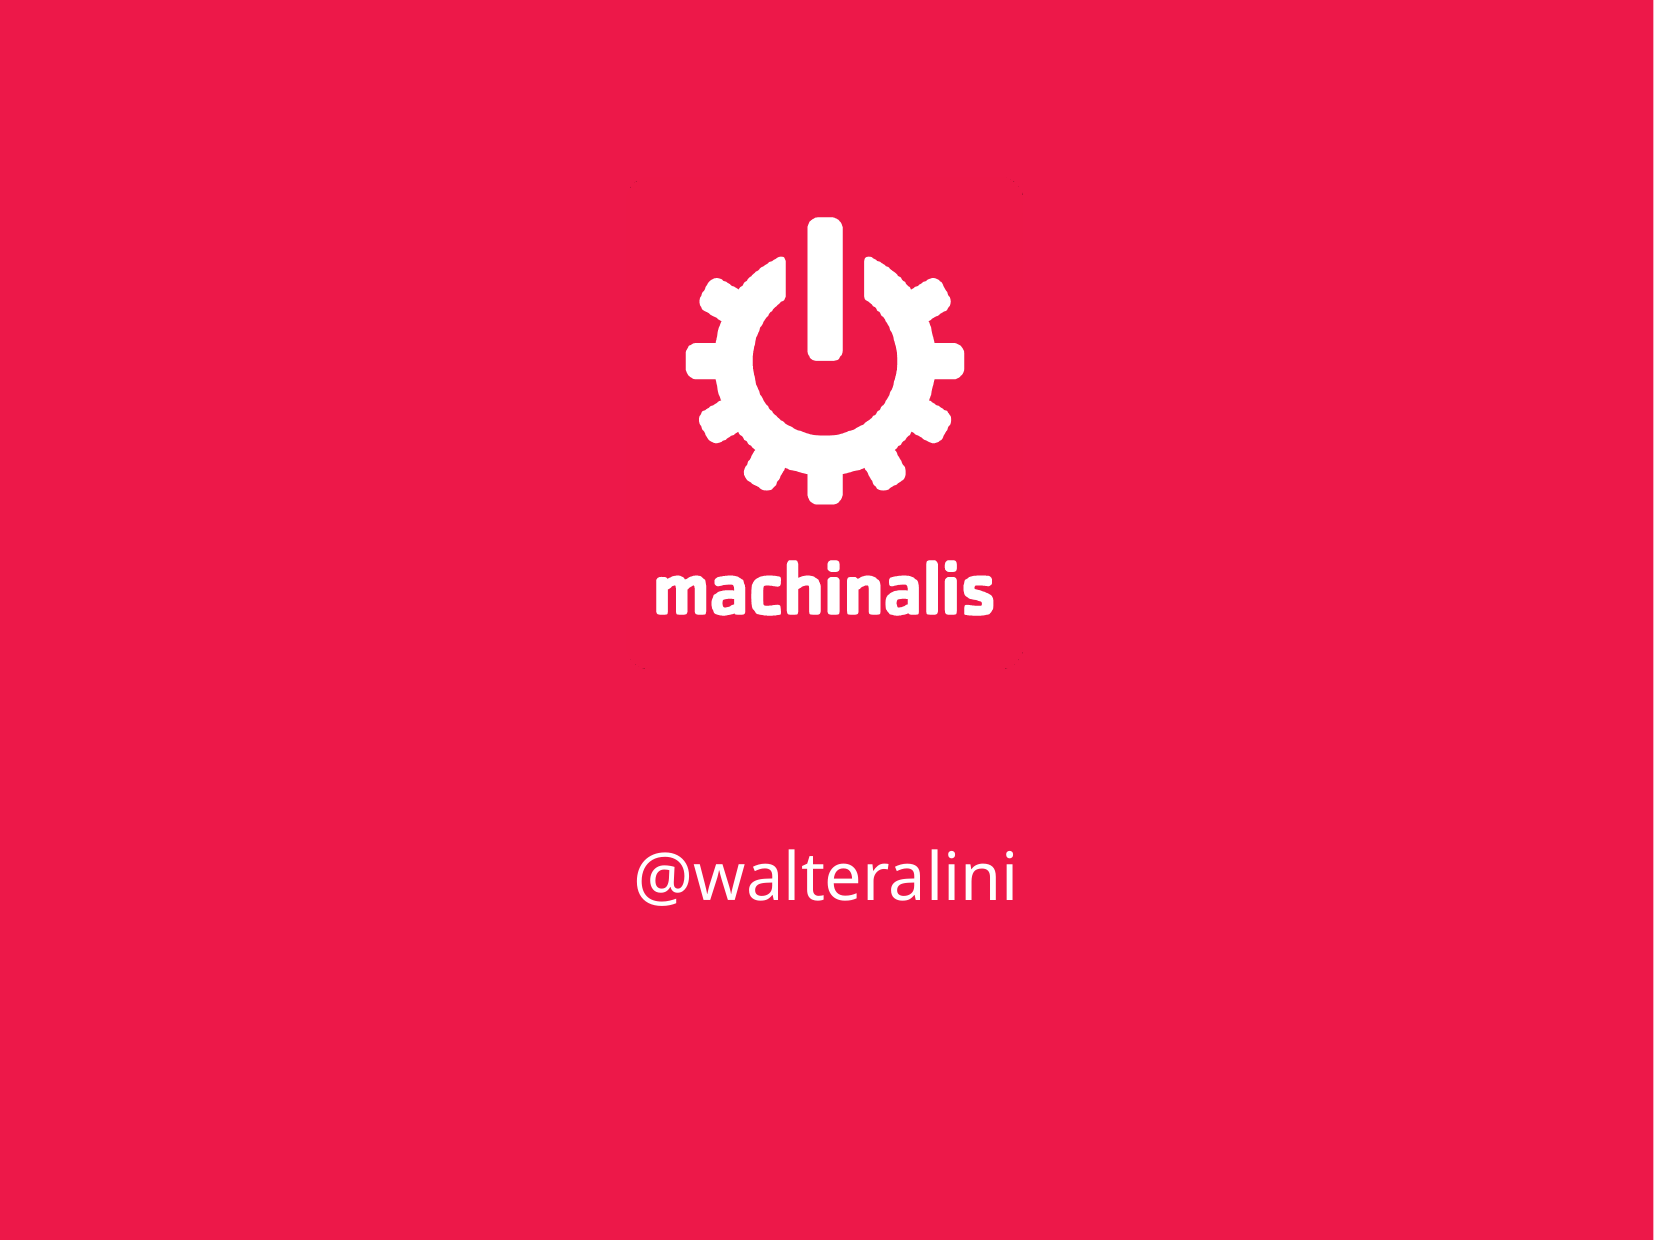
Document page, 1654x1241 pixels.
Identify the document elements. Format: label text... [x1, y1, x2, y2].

picture [626, 177, 1023, 669]
subtitle @walteralini [82, 56, 1571, 1102]
